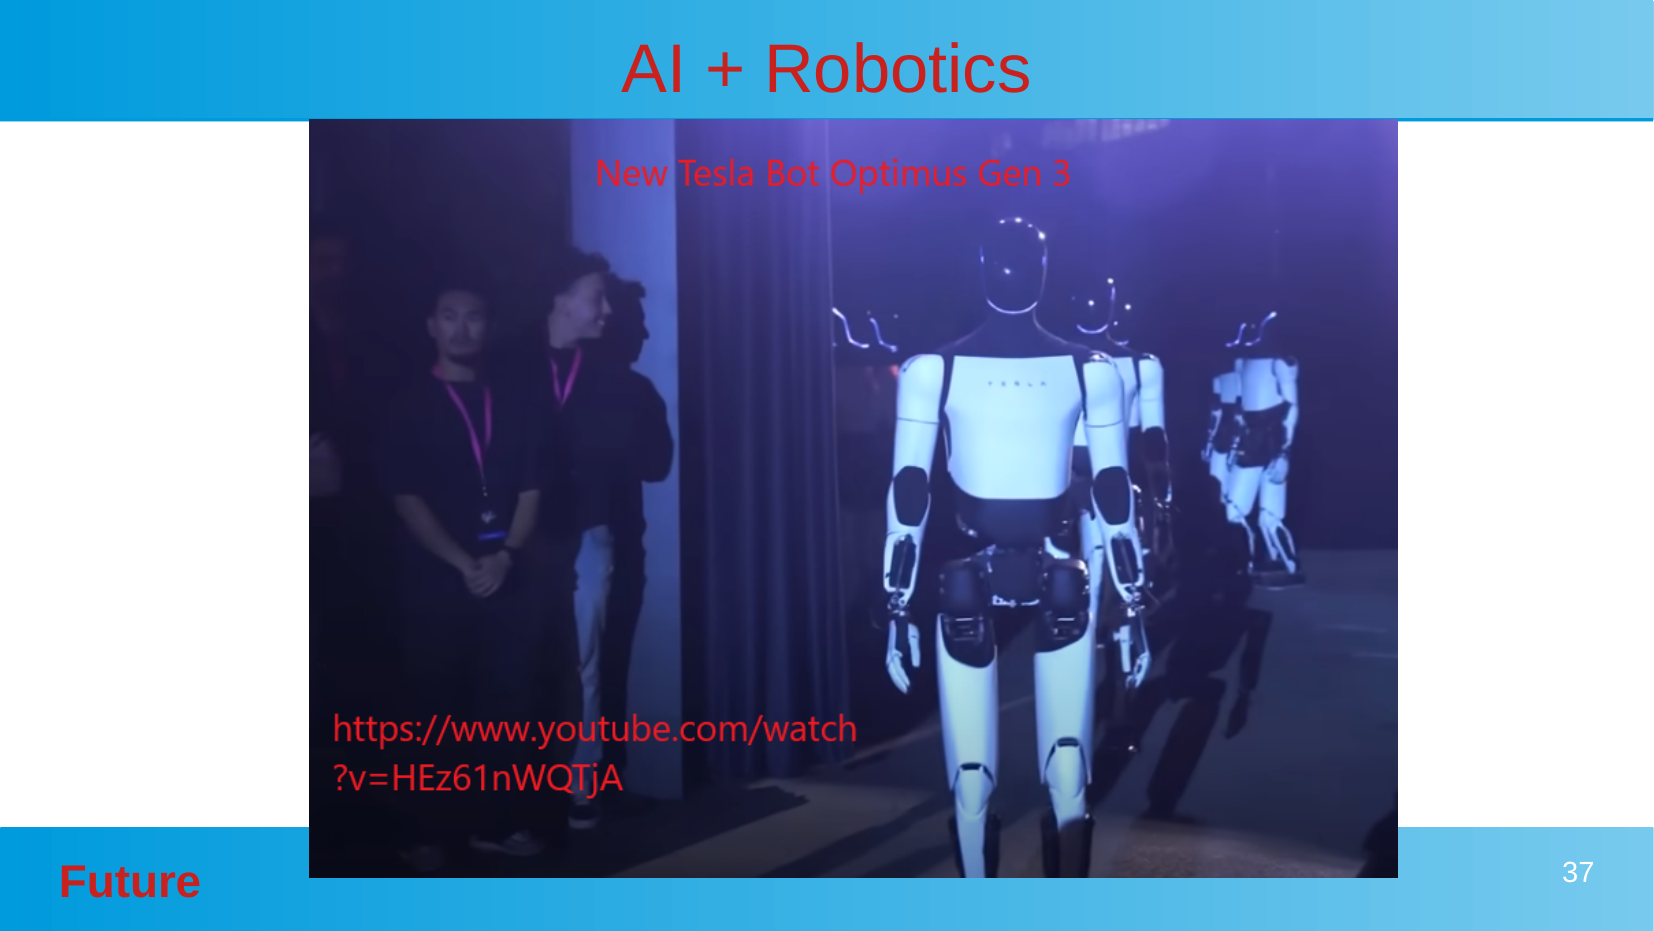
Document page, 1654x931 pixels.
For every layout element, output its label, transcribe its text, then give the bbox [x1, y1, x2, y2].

title AI + Robotics [59, 29, 1595, 108]
picture [309, 120, 1398, 878]
